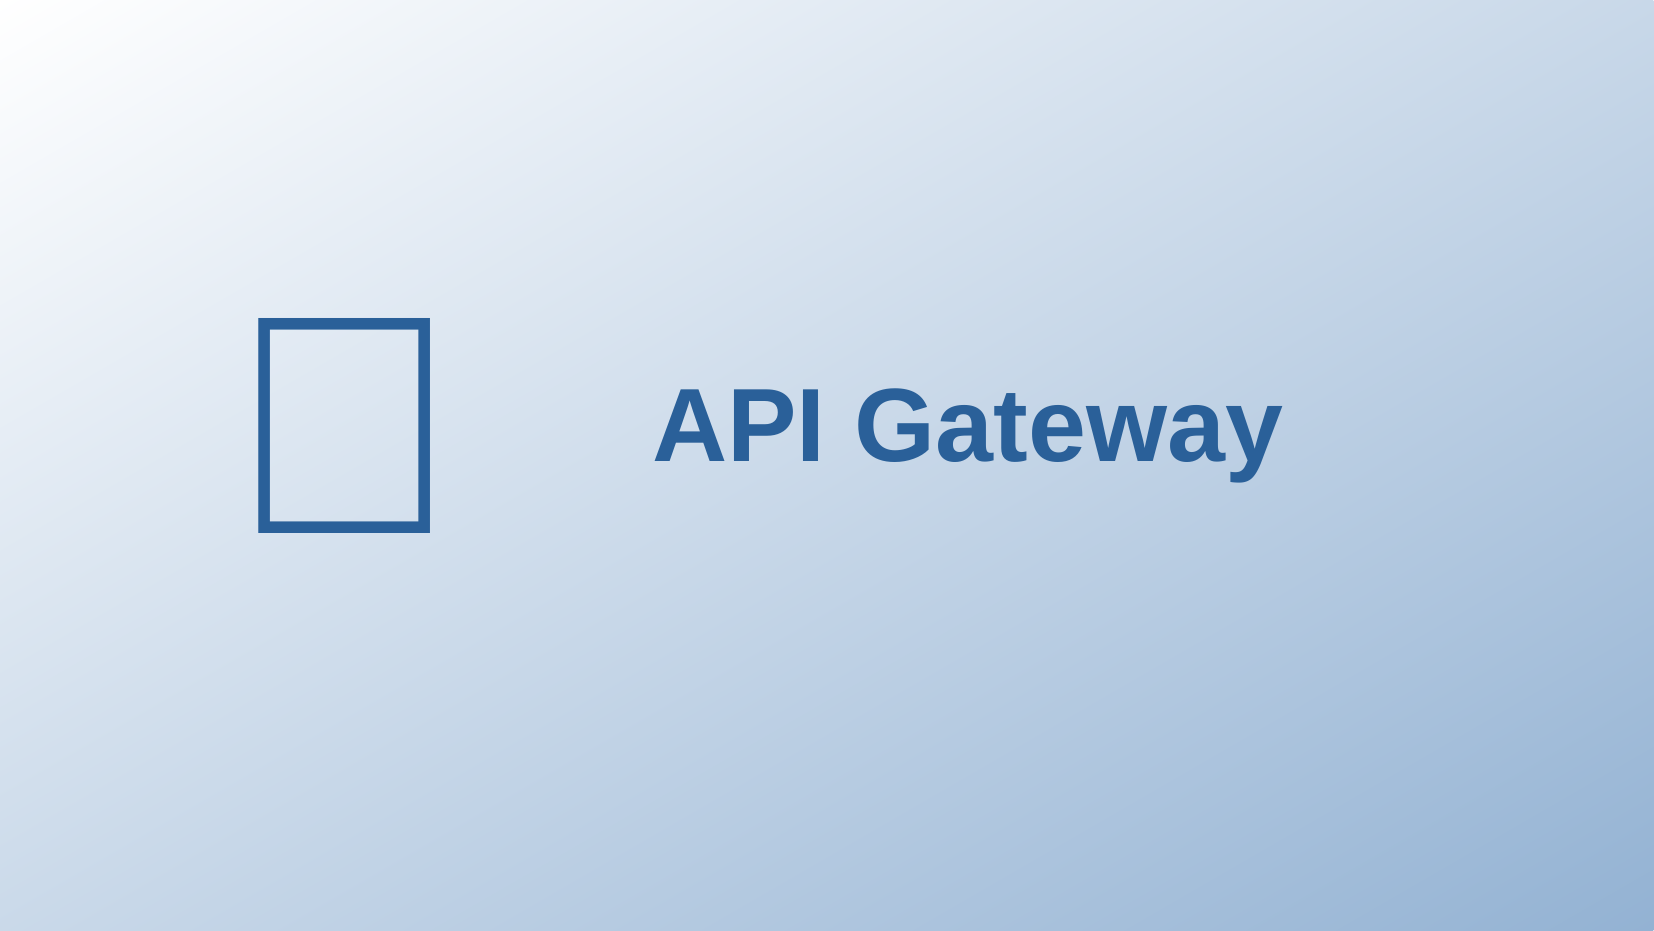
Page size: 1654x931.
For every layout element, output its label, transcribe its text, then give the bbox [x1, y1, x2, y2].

text_box API Gateway [664, 360, 1376, 500]
text_box 🔀 [213, 242, 664, 618]
